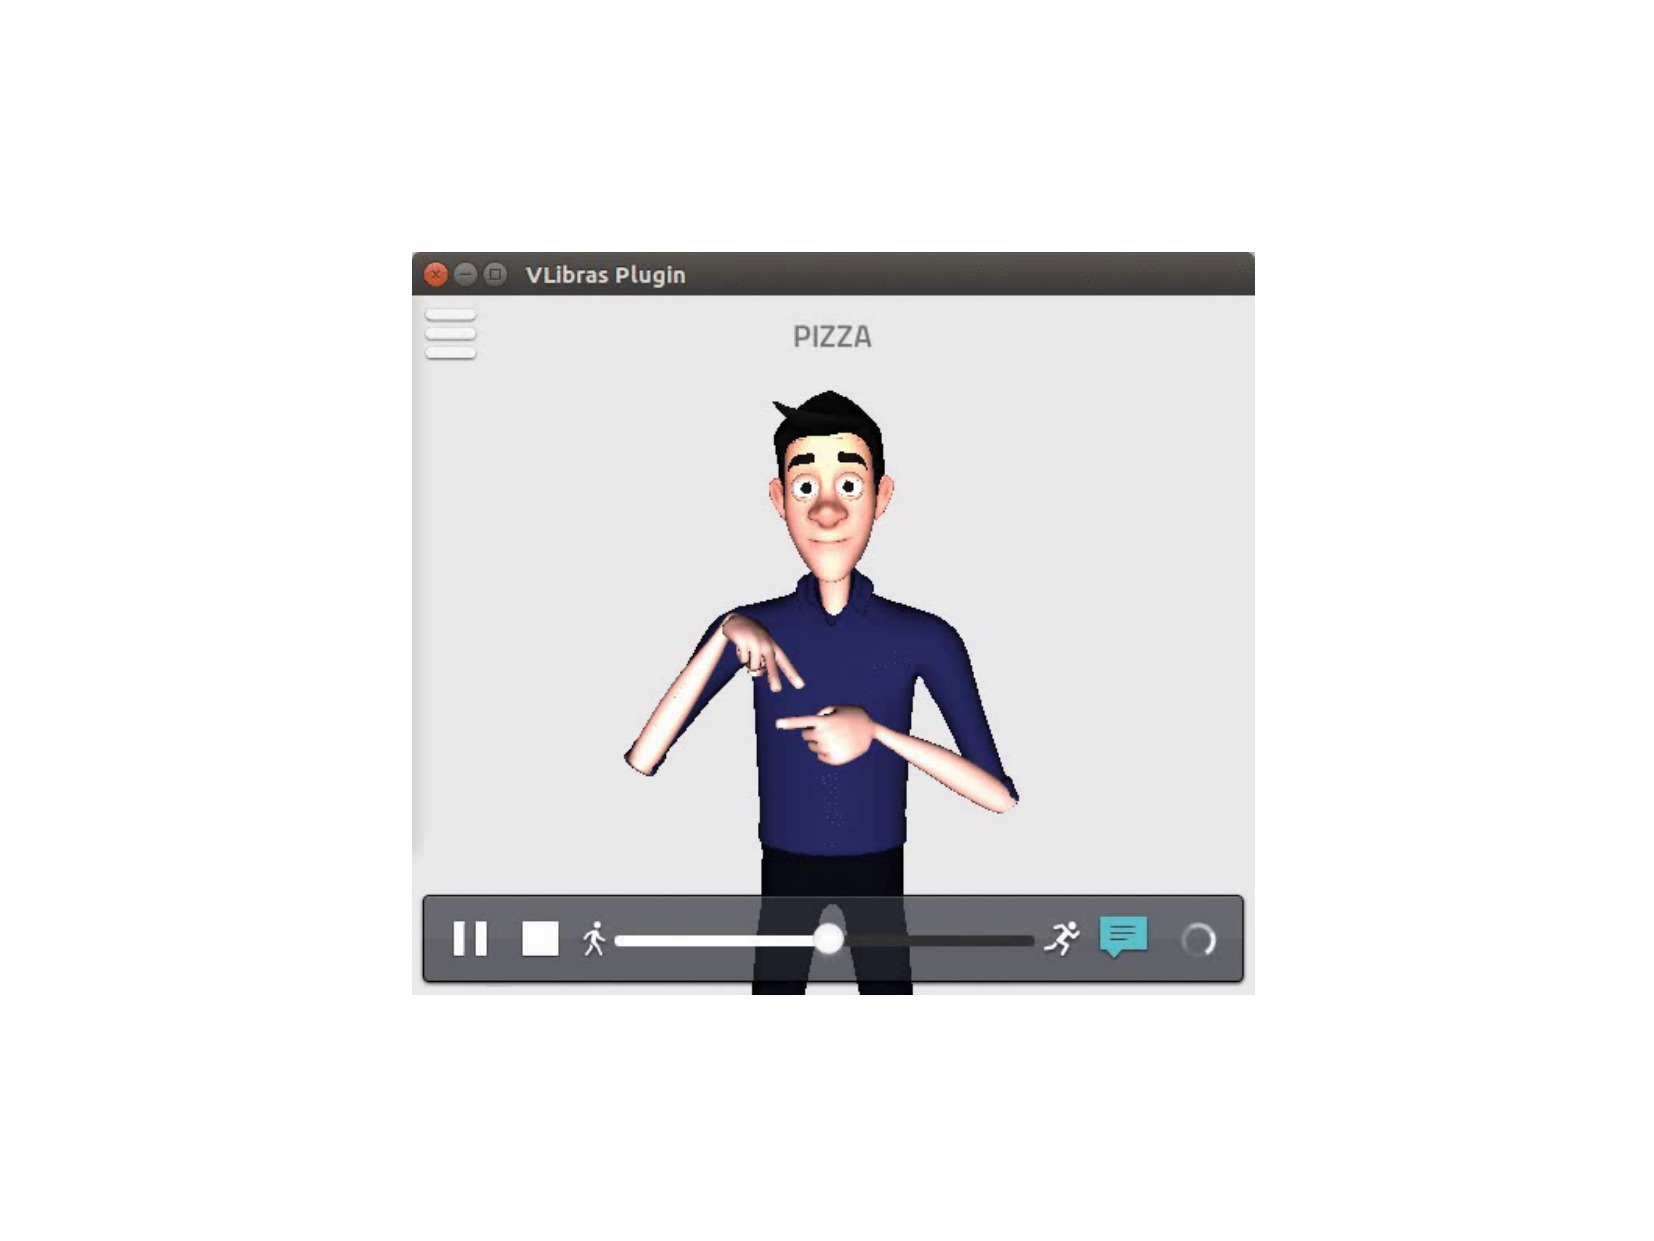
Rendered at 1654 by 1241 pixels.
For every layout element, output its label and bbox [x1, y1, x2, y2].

text_box [411, 251, 1256, 996]
